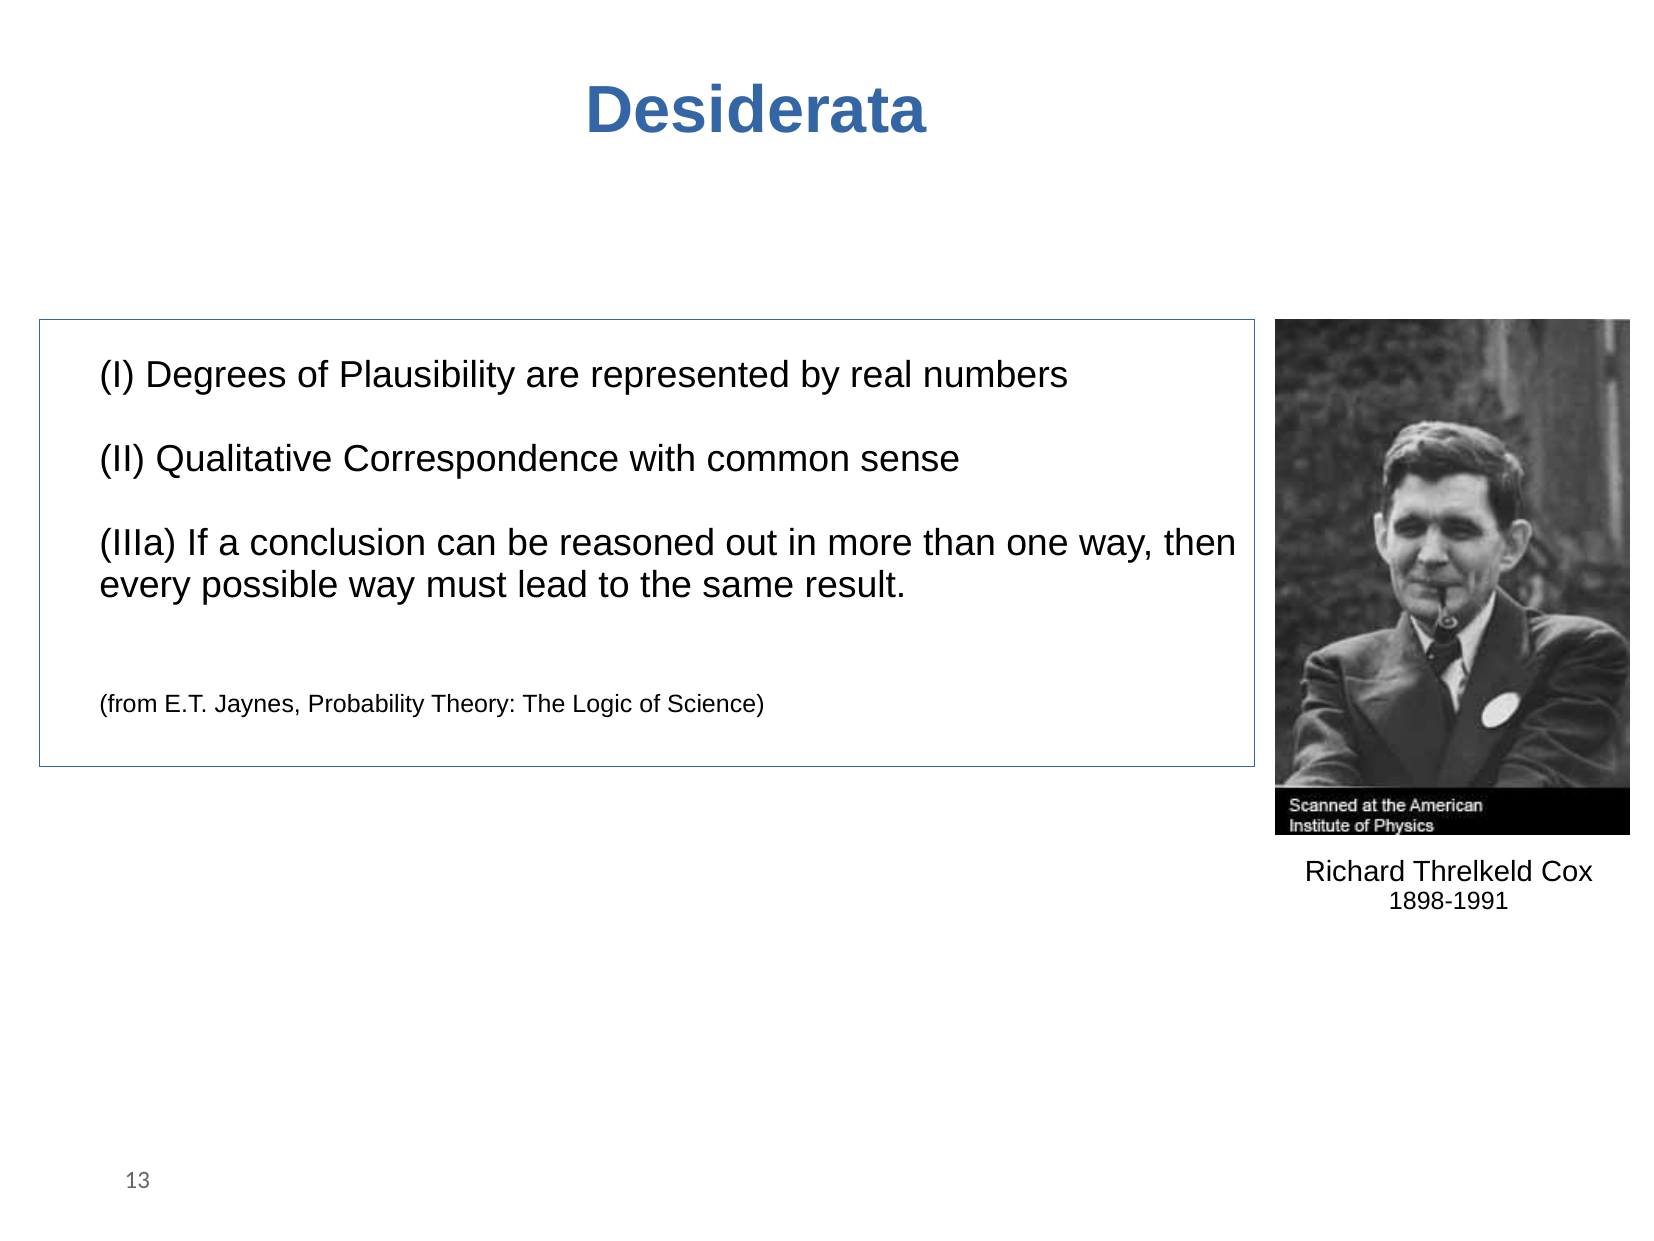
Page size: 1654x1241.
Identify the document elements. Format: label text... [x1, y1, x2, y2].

text_box Richard Threlkeld Cox 1898-1991 [1290, 847, 1609, 923]
picture [1275, 319, 1630, 835]
title Desiderata [147, 5, 1365, 213]
text_box (I) Degrees of Plausibility are represented by real numbers (II) Qualitative Correspondence with common sense (IIIa) If a conclusion can be reasoned out in more than one way, then every possible way must lead to the same result. (from E.T. Jaynes, Probability Theory: The Logic of Science) [84, 346, 1254, 766]
